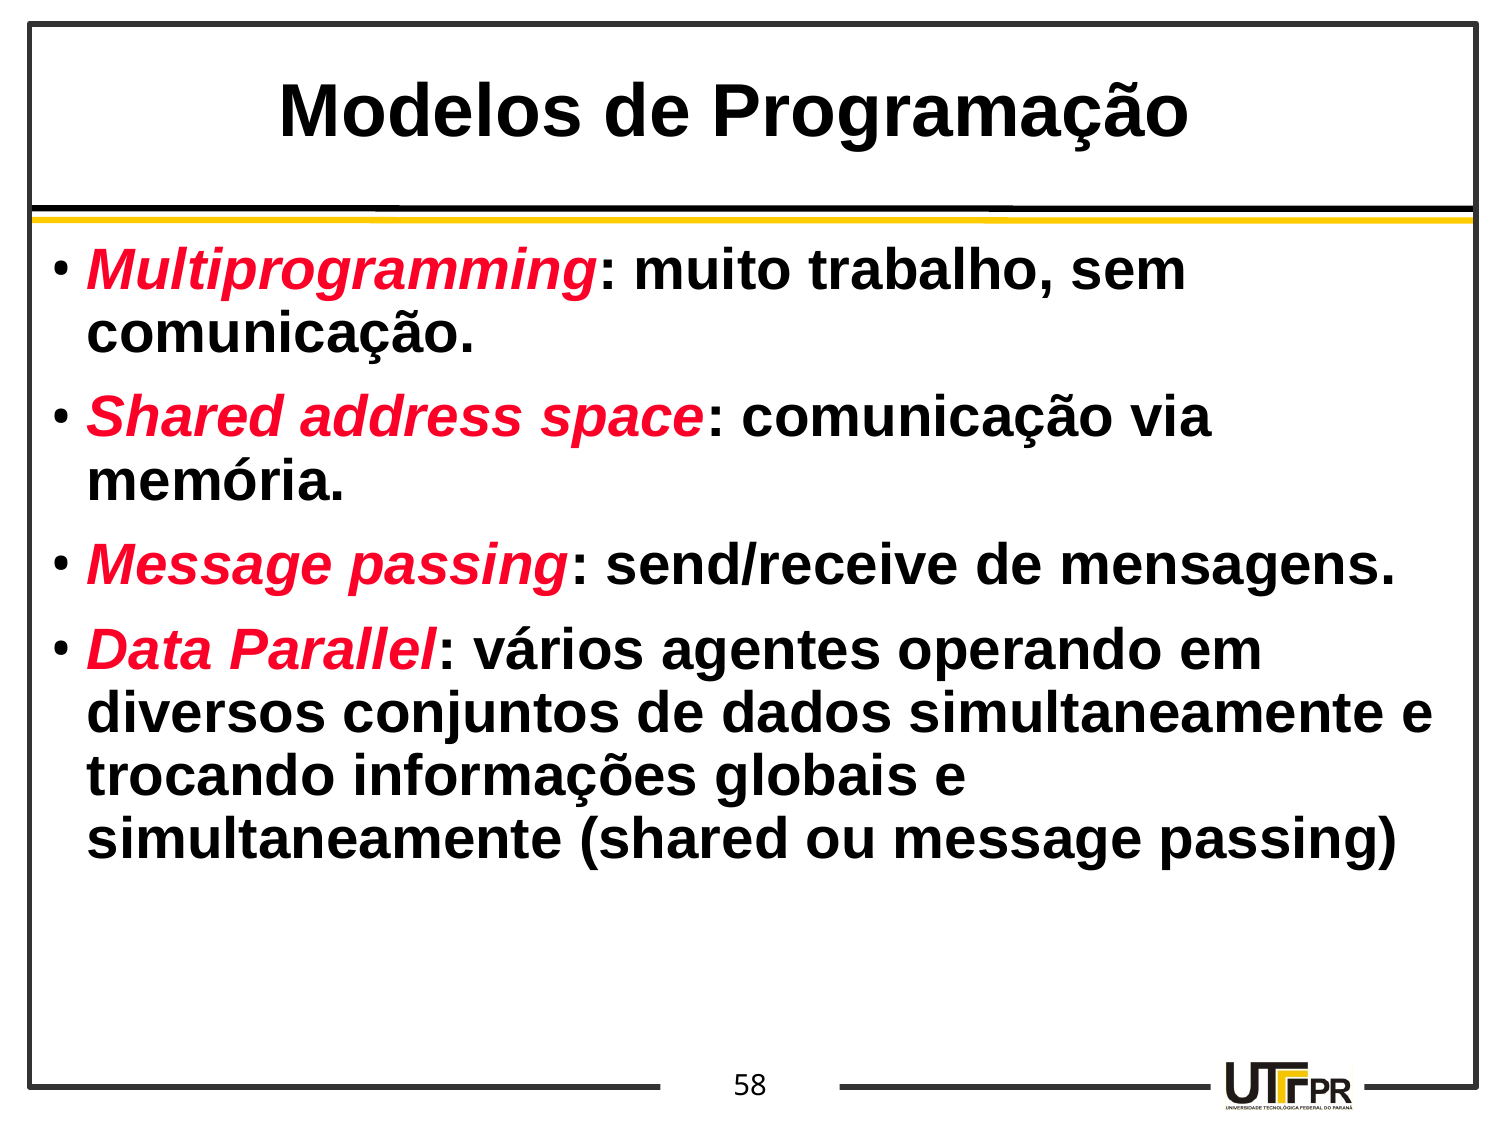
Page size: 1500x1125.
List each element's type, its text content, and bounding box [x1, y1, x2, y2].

picture [1225, 1083, 1353, 1110]
title Modelos de Programação [147, 42, 1323, 179]
list Multiprogramming: muito trabalho, sem comunicação. Shared address space: comunicação via memória. Message passing: send/receive de mensagens. Data Parallel: vários agentes operando em diversos conjuntos de dados simultaneamente e trocando informações globais e simultaneamente (shared ou message passing) [35, 231, 1465, 1083]
